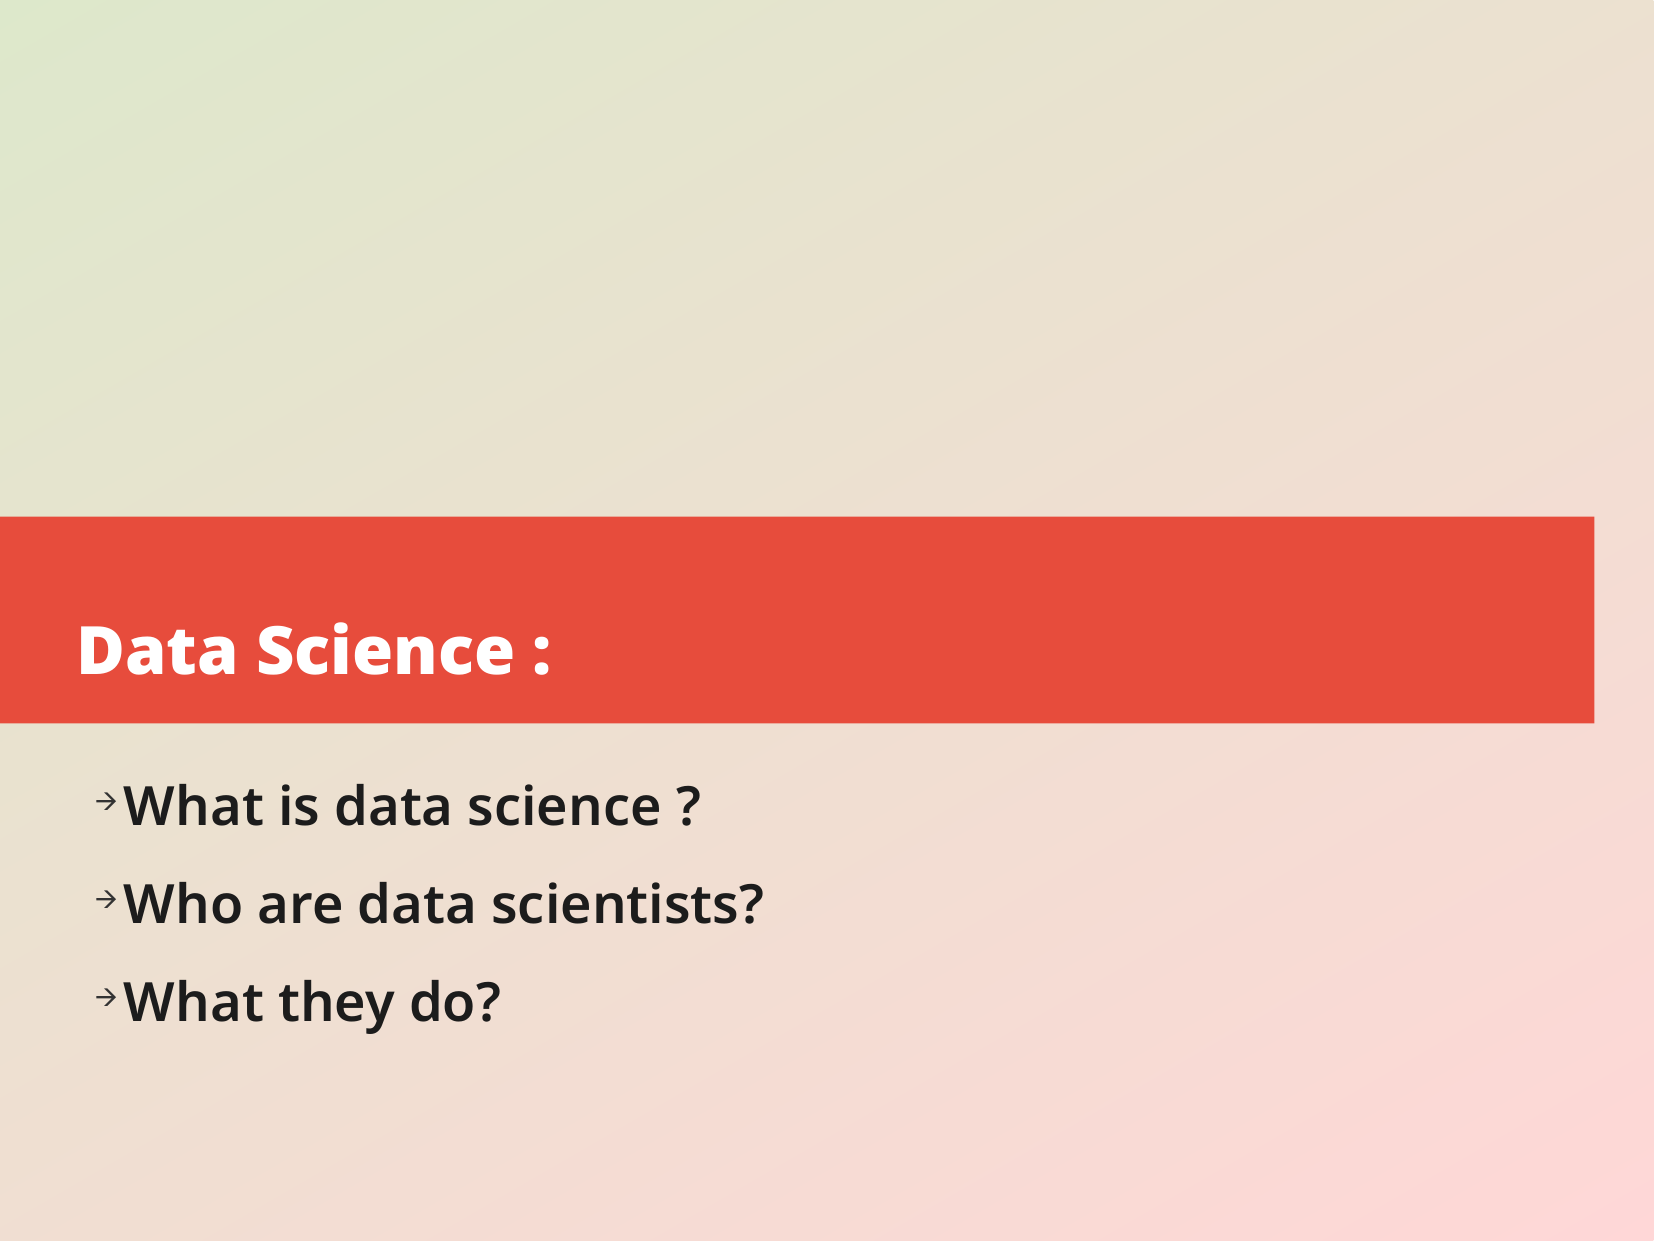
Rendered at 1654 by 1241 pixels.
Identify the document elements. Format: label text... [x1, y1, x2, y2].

title Data Science : [59, 546, 1595, 694]
list What is data science ? Who are data scientists? What they do? [88, 767, 1595, 1182]
